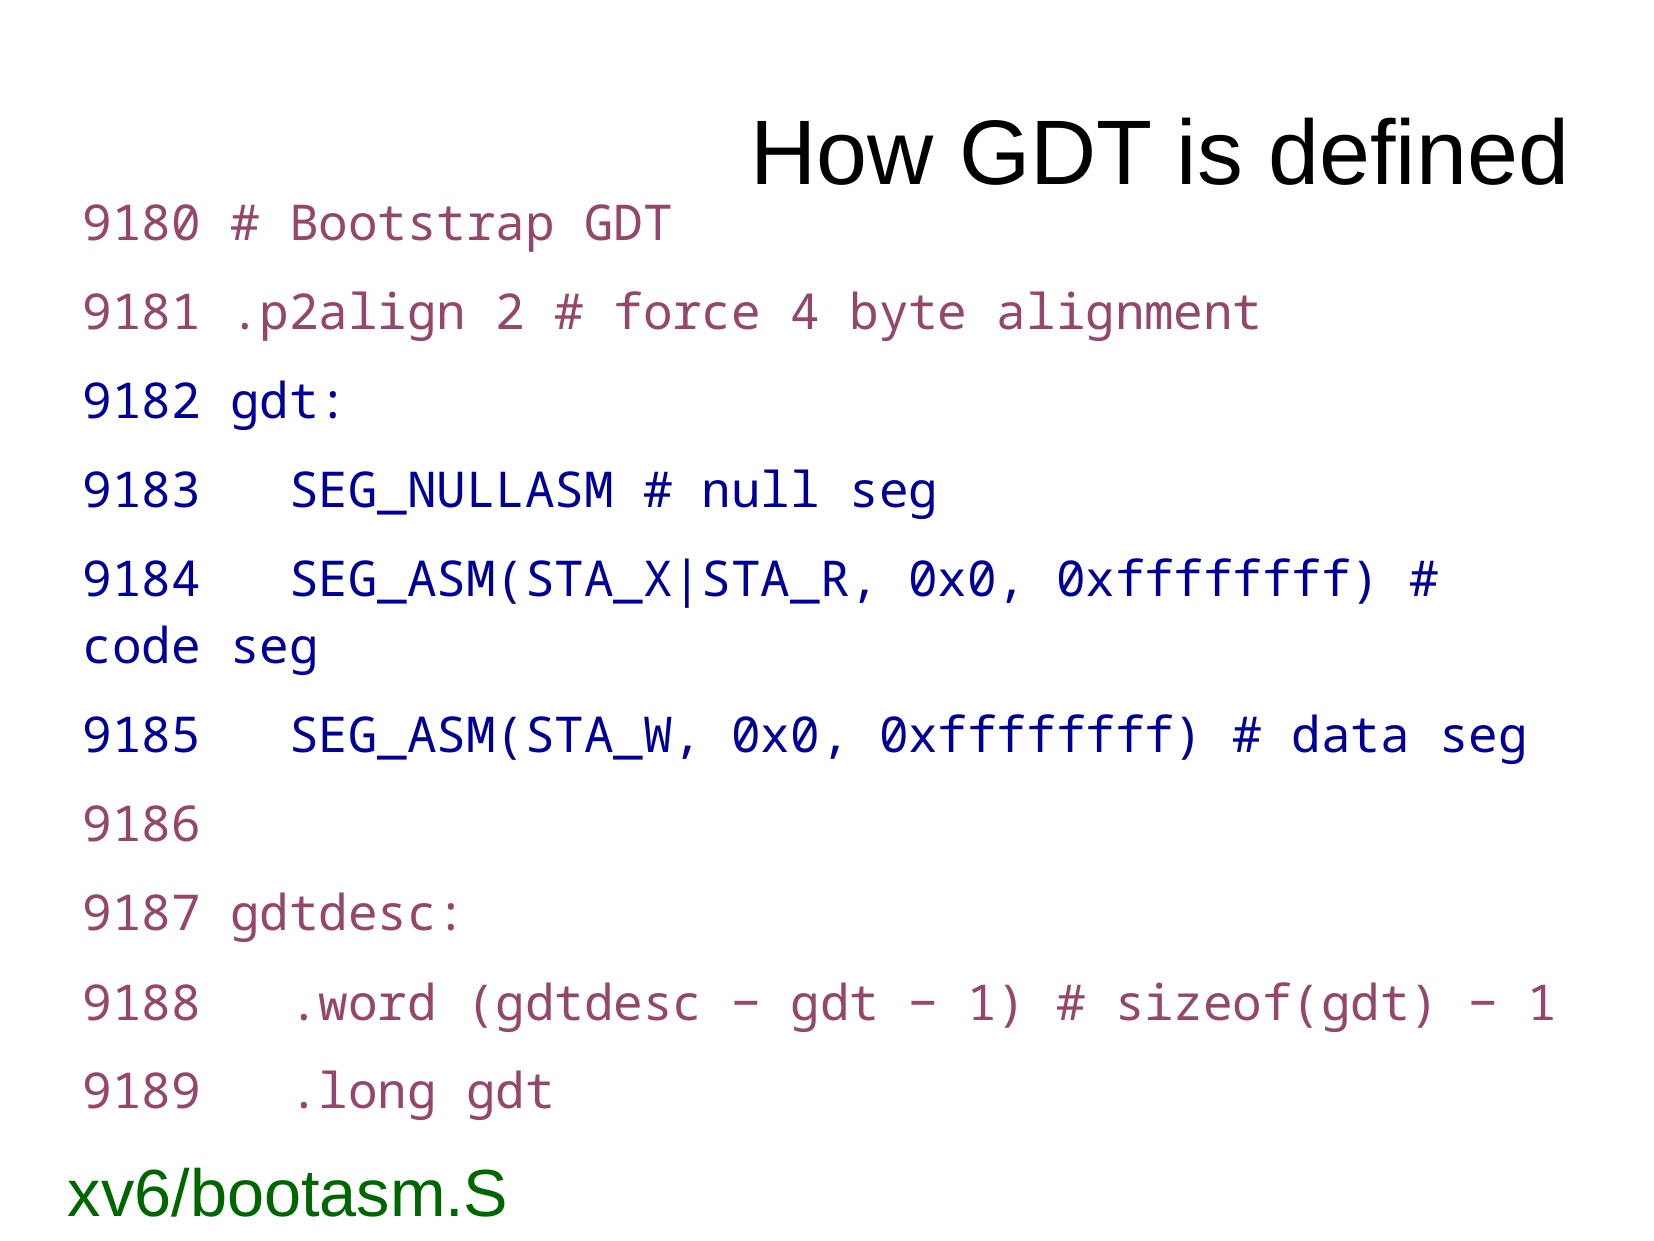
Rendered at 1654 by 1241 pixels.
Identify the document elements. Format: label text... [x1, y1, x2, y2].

text_box xv6/bootasm.S [53, 1148, 638, 1238]
title How GDT is defined [750, 49, 1571, 187]
list 9180 # Bootstrap GDT 9181 .p2align 2 # force 4 byte alignment 9182 gdt: 9183 SEG_NULLASM # null seg 9184 SEG_ASM(STA_X|STA_R, 0x0, 0xffffffff) # code seg 9185 SEG_ASM(STA_W, 0x0, 0xffffffff) # data seg 9186 9187 gdtdesc: 9188 .word (gdtdesc − gdt − 1) # sizeof(gdt) − 1 9189 .long gdt [82, 187, 1571, 1157]
